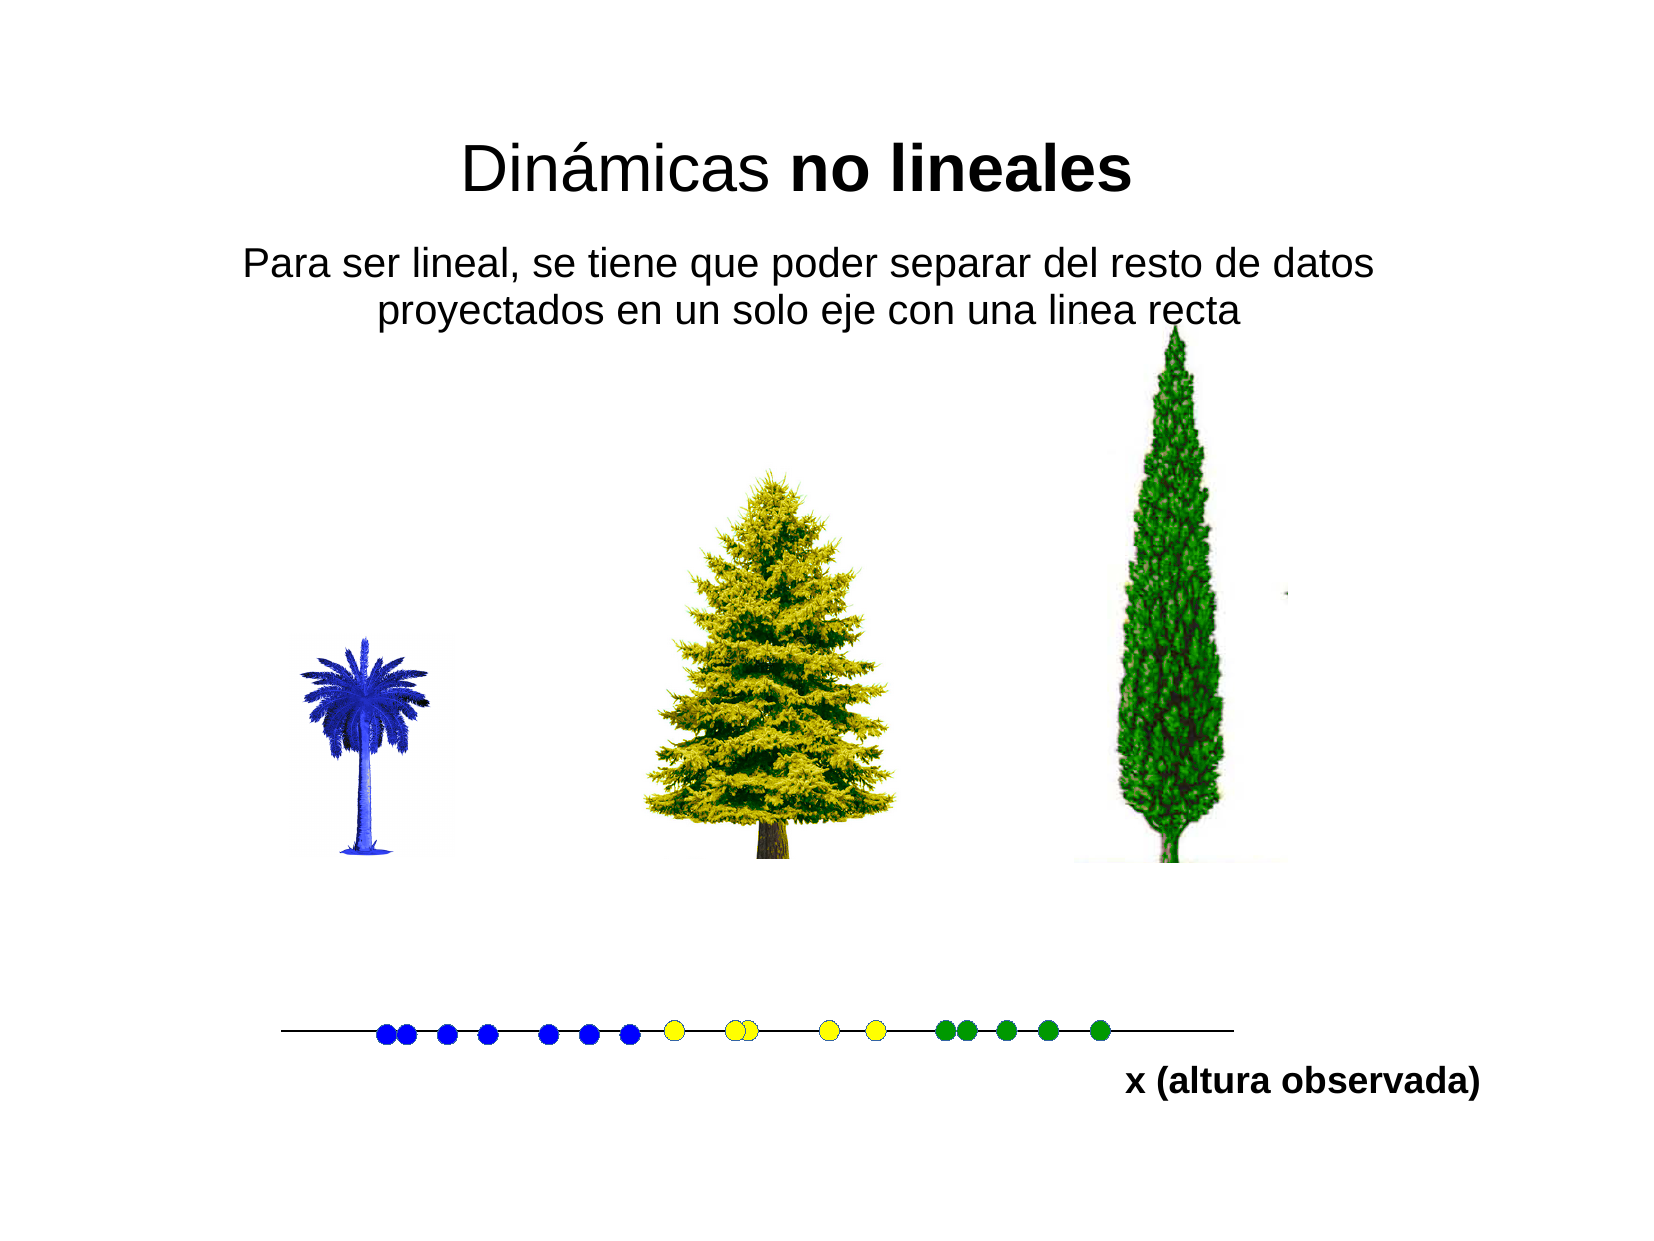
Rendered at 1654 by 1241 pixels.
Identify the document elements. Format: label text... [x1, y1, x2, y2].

text_box [996, 1020, 1018, 1041]
text_box [619, 1024, 641, 1045]
text_box x (altura observada) [1110, 1052, 1571, 1193]
text_box [865, 1020, 887, 1041]
title Dinámicas no lineales [366, 76, 1229, 194]
text_box [376, 1024, 418, 1045]
text_box [1038, 1020, 1059, 1041]
picture [625, 460, 911, 859]
text_box [437, 1024, 458, 1045]
picture [289, 633, 455, 857]
text_box [819, 1020, 840, 1041]
text_box [477, 1024, 499, 1045]
text_box [935, 1020, 978, 1041]
text_box [538, 1024, 560, 1045]
picture [1074, 378, 1288, 863]
title Para ser lineal, se tiene que poder separar del resto de datos proyectados en un solo eje con una linea recta [159, 194, 1459, 378]
text_box [725, 1020, 759, 1041]
text_box [664, 1020, 685, 1041]
text_box [1090, 1020, 1111, 1041]
text_box [579, 1024, 600, 1045]
